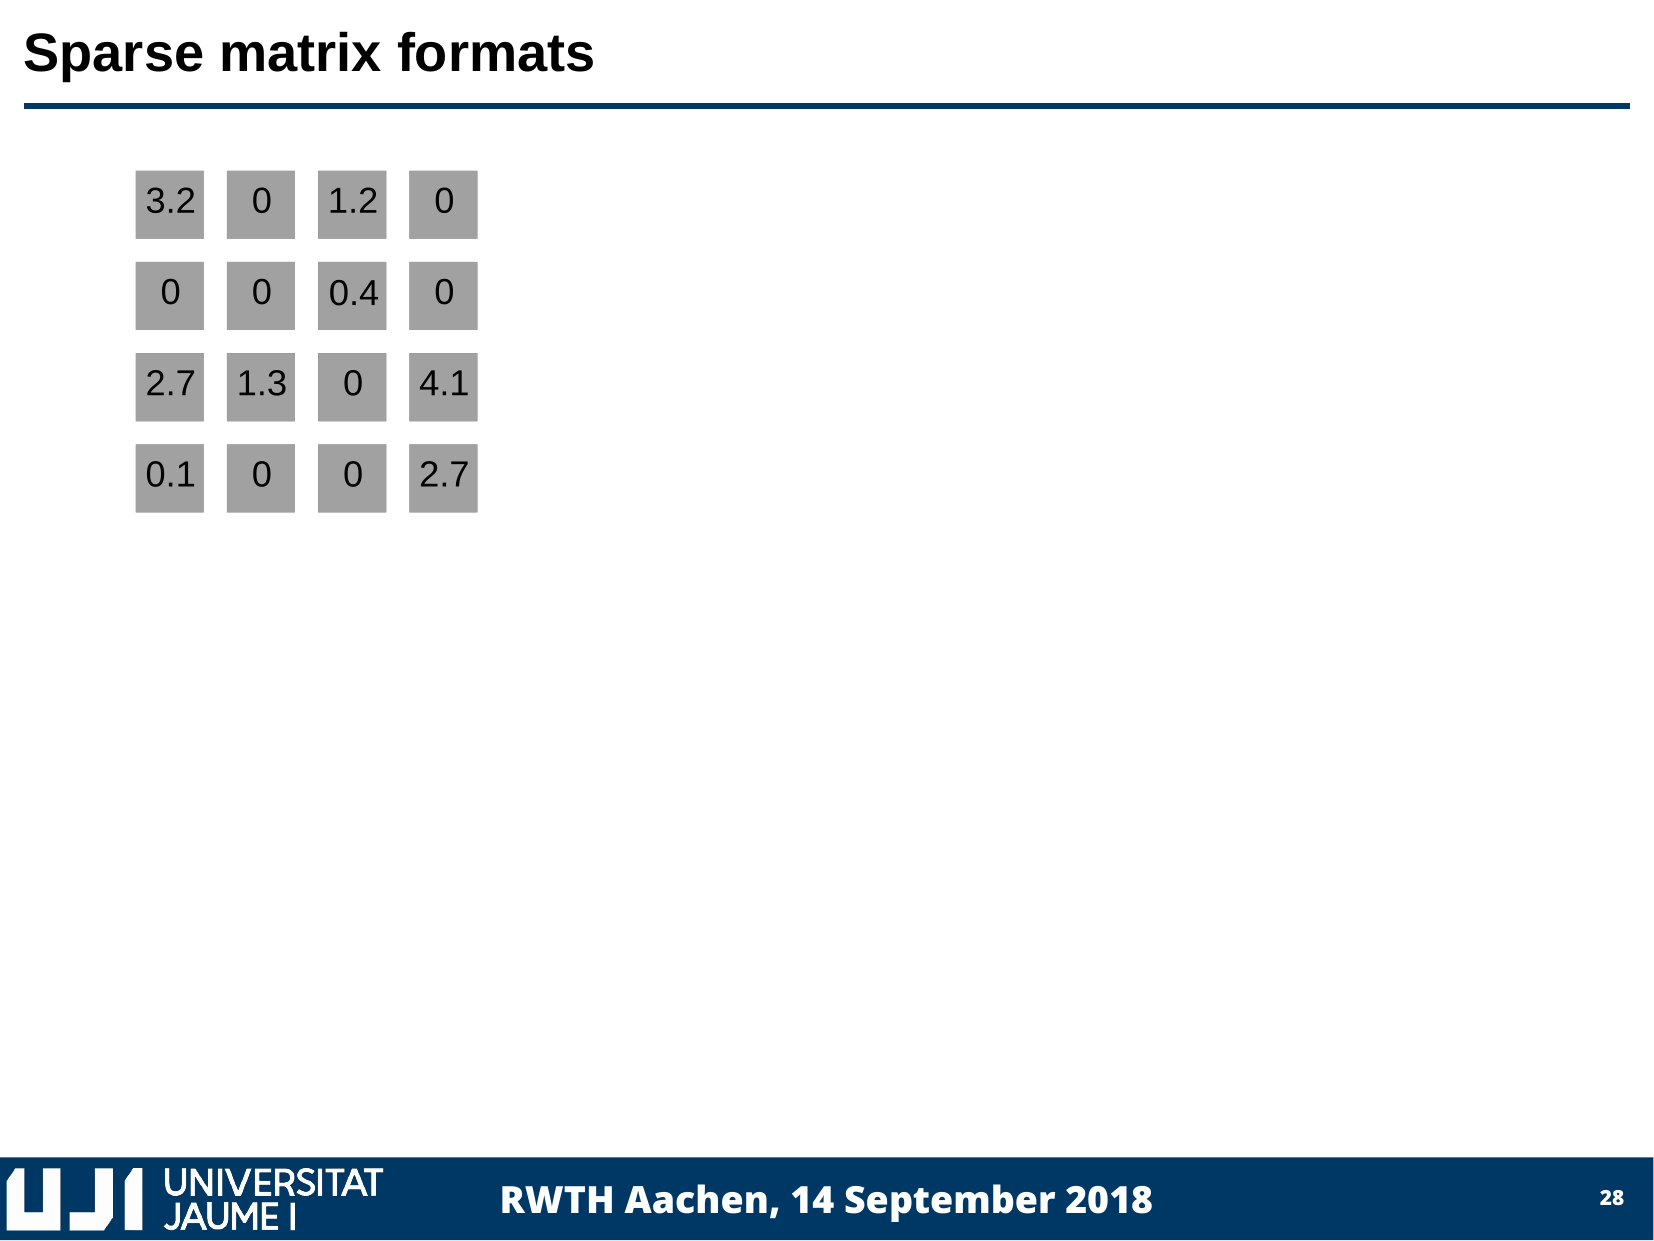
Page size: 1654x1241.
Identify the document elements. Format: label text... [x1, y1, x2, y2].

title Sparse matrix formats [23, 0, 1630, 107]
picture [0, 1158, 390, 1241]
picture [128, 163, 485, 520]
